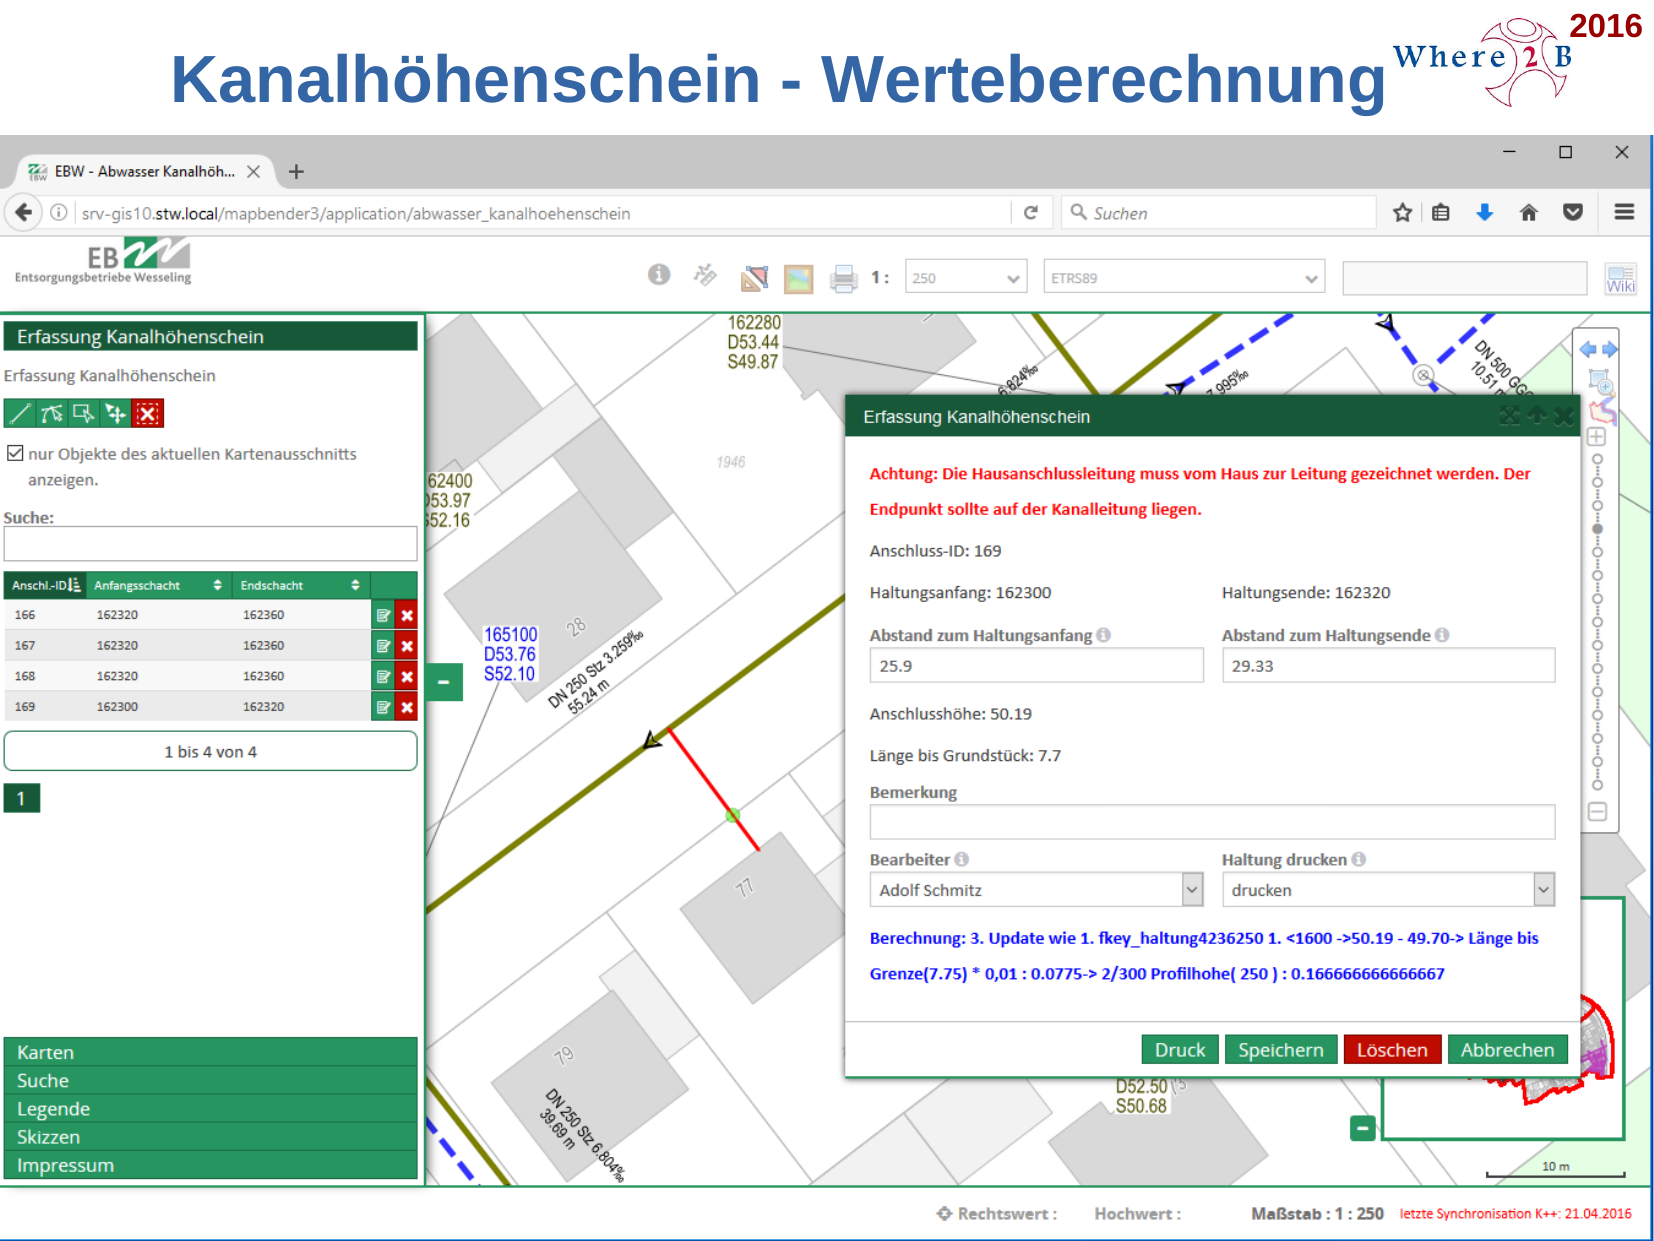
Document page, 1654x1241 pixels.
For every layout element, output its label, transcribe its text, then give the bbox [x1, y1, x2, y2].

picture [1524, 18, 1571, 107]
title Kanalhöhenschein - Werteberechnung [35, 5, 1524, 135]
picture [0, 135, 1654, 1241]
